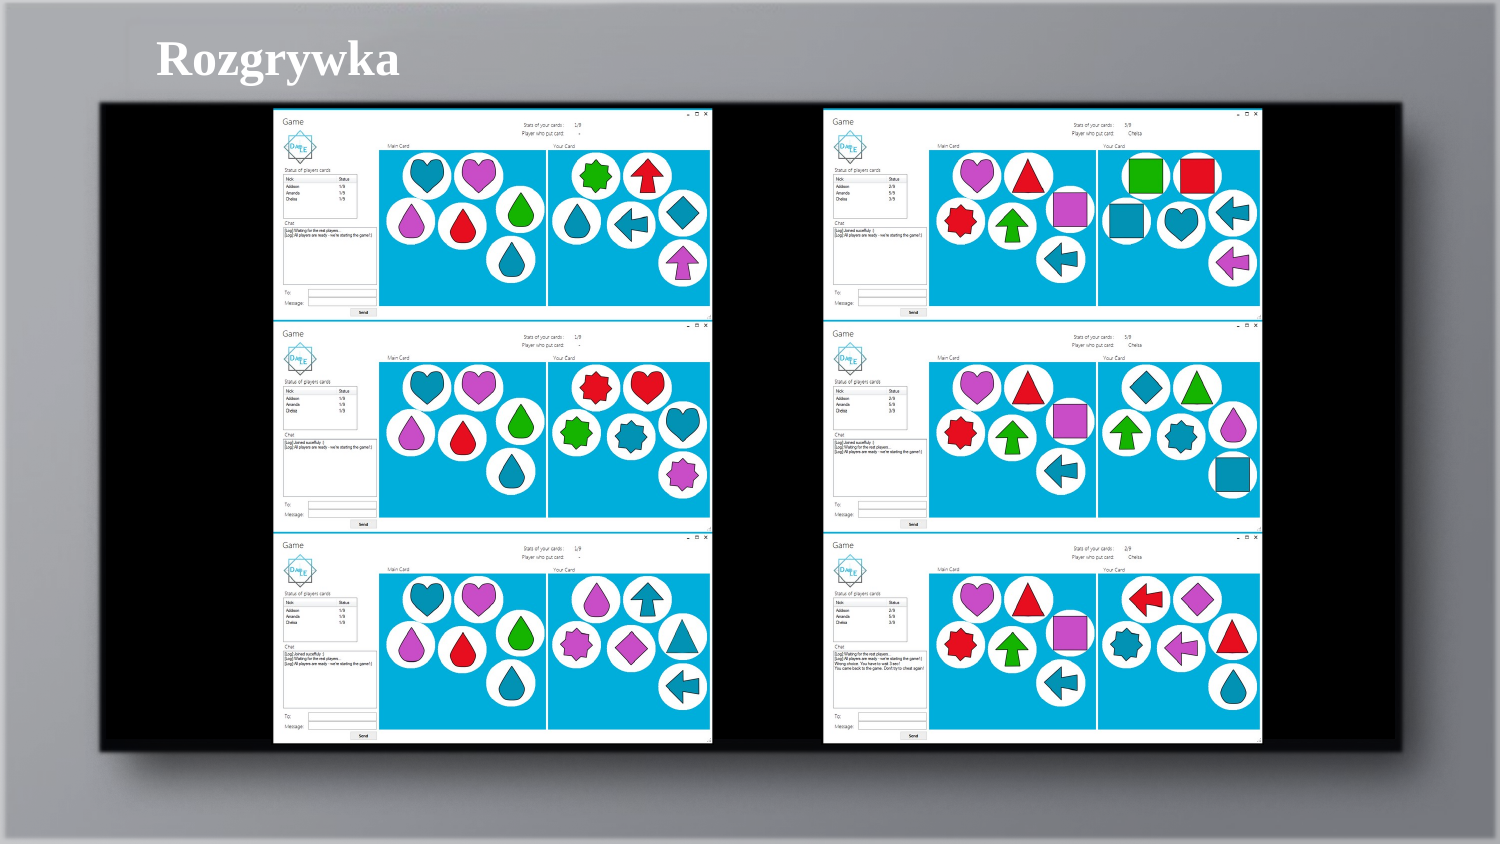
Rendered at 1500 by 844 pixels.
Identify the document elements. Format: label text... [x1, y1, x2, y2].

text_box Rozgrywka [141, 23, 1382, 265]
picture [0, 0, 1500, 844]
